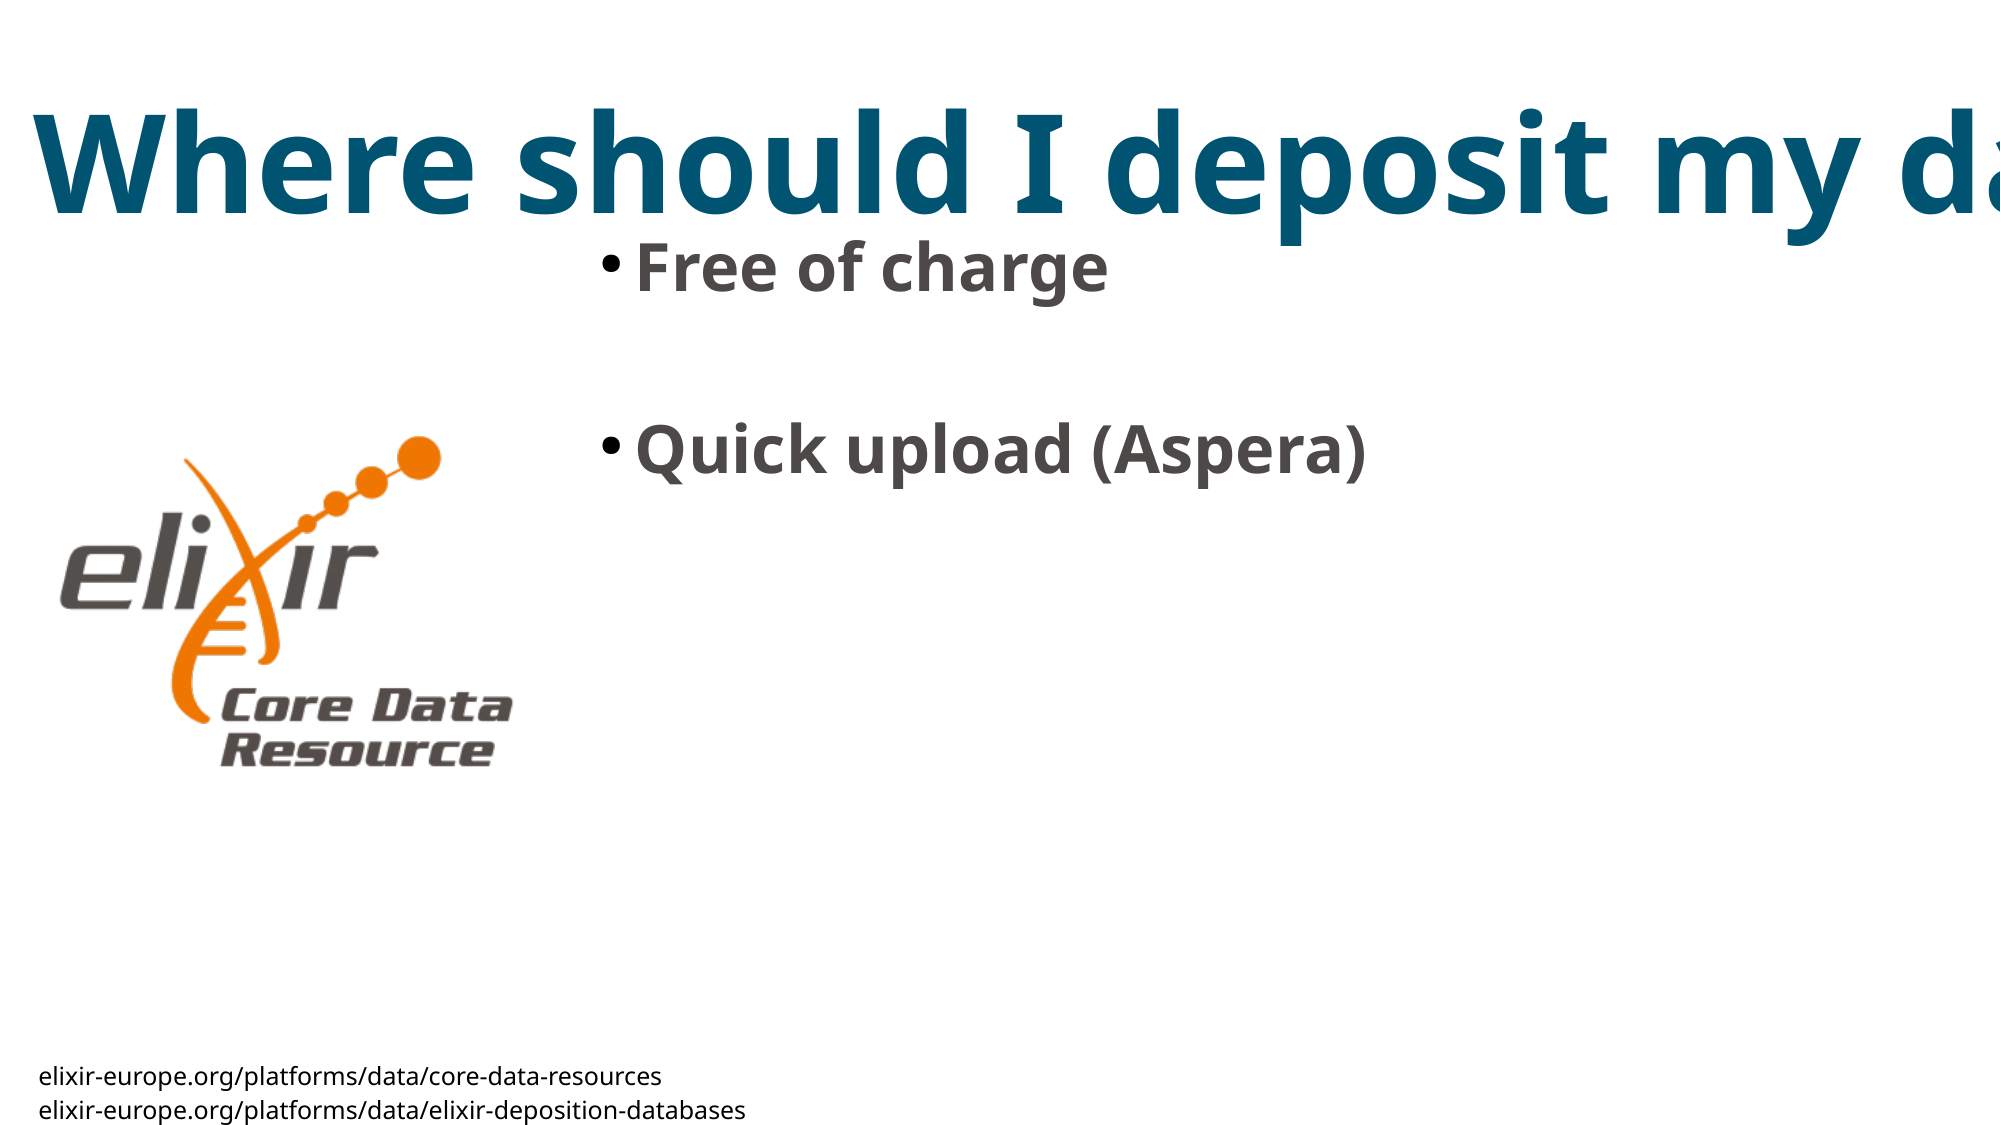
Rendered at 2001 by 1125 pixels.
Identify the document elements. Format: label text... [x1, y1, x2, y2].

text_box elixir-europe.org/platforms/data/core-data-resources elixir-europe.org/platforms/data/elixir-deposition-databases [23, 1051, 671, 1116]
text_box Where should I deposit my data? [18, 59, 1982, 212]
picture [41, 420, 533, 780]
text_box Free of charge Quick upload (Aspera) [584, 213, 1967, 963]
